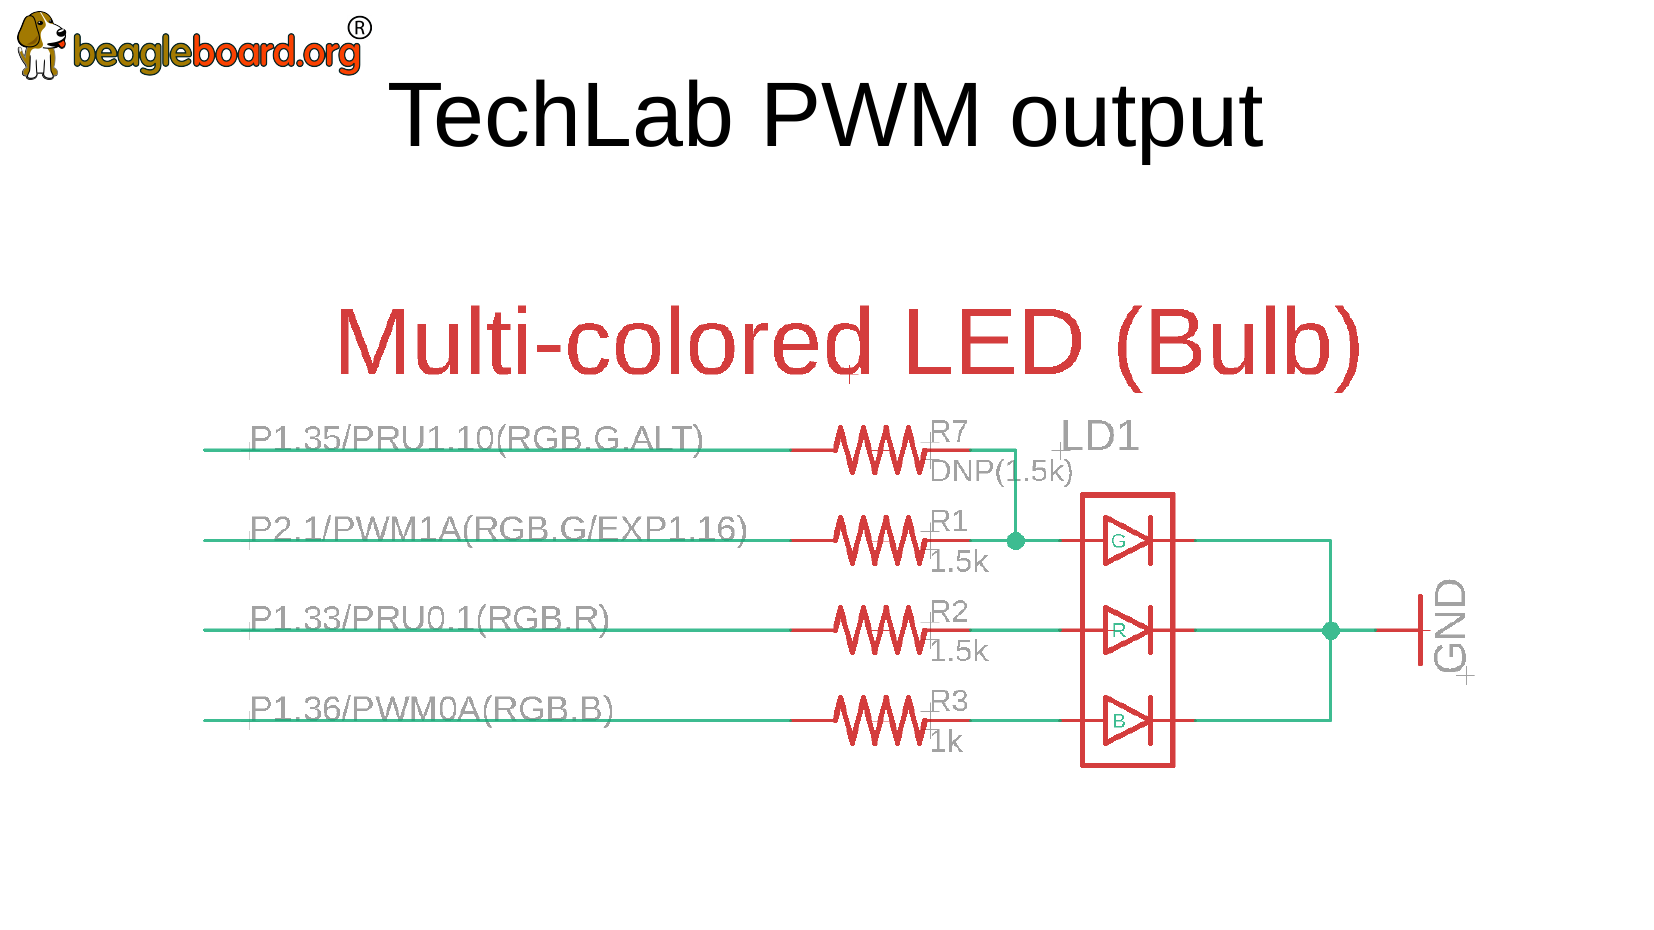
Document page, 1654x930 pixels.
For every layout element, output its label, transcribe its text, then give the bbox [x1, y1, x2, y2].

picture [189, 257, 1475, 832]
picture [17, 11, 372, 80]
title TechLab PWM output [82, 37, 1571, 193]
